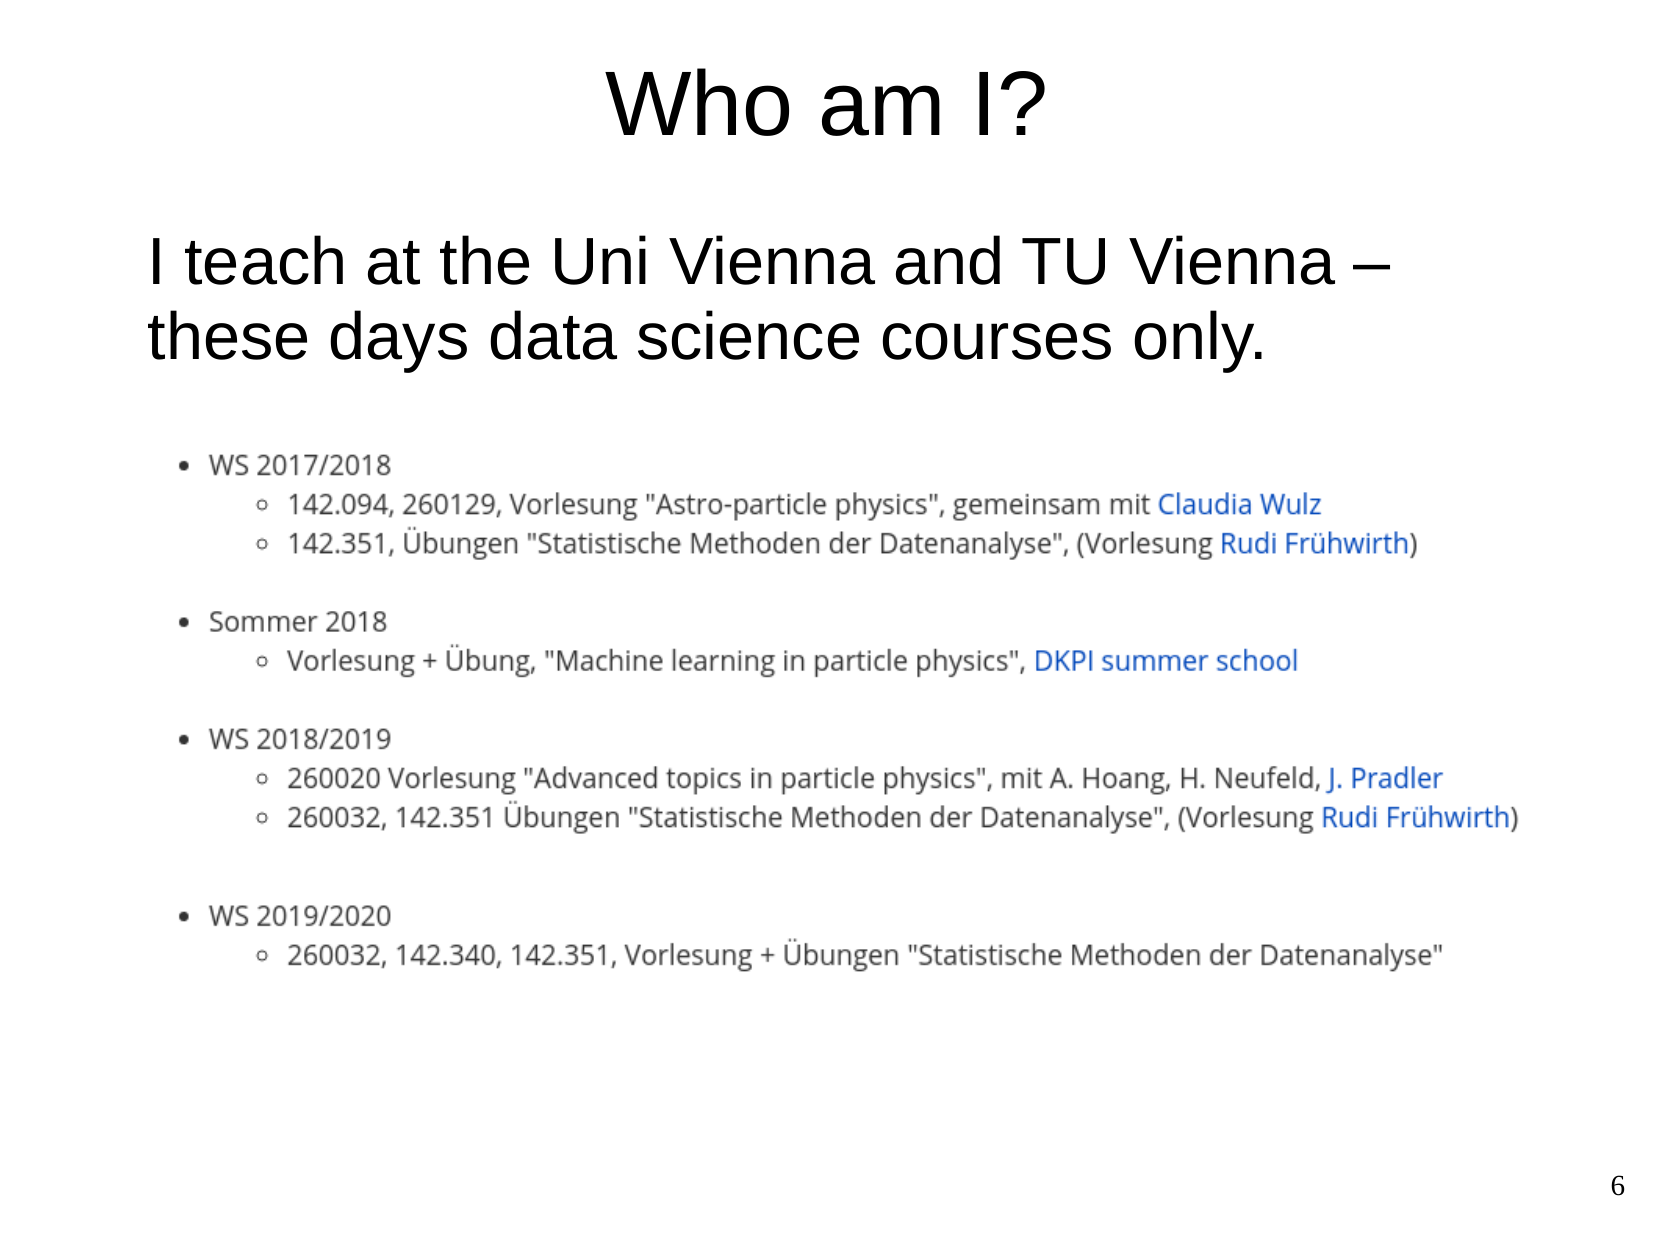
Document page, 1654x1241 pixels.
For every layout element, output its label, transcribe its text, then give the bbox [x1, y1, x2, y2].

picture [156, 430, 1534, 1006]
title Who am I? [82, 0, 1571, 208]
list I teach at the Uni Vienna and TU Vienna – these days data science courses only. [76, 224, 1565, 944]
